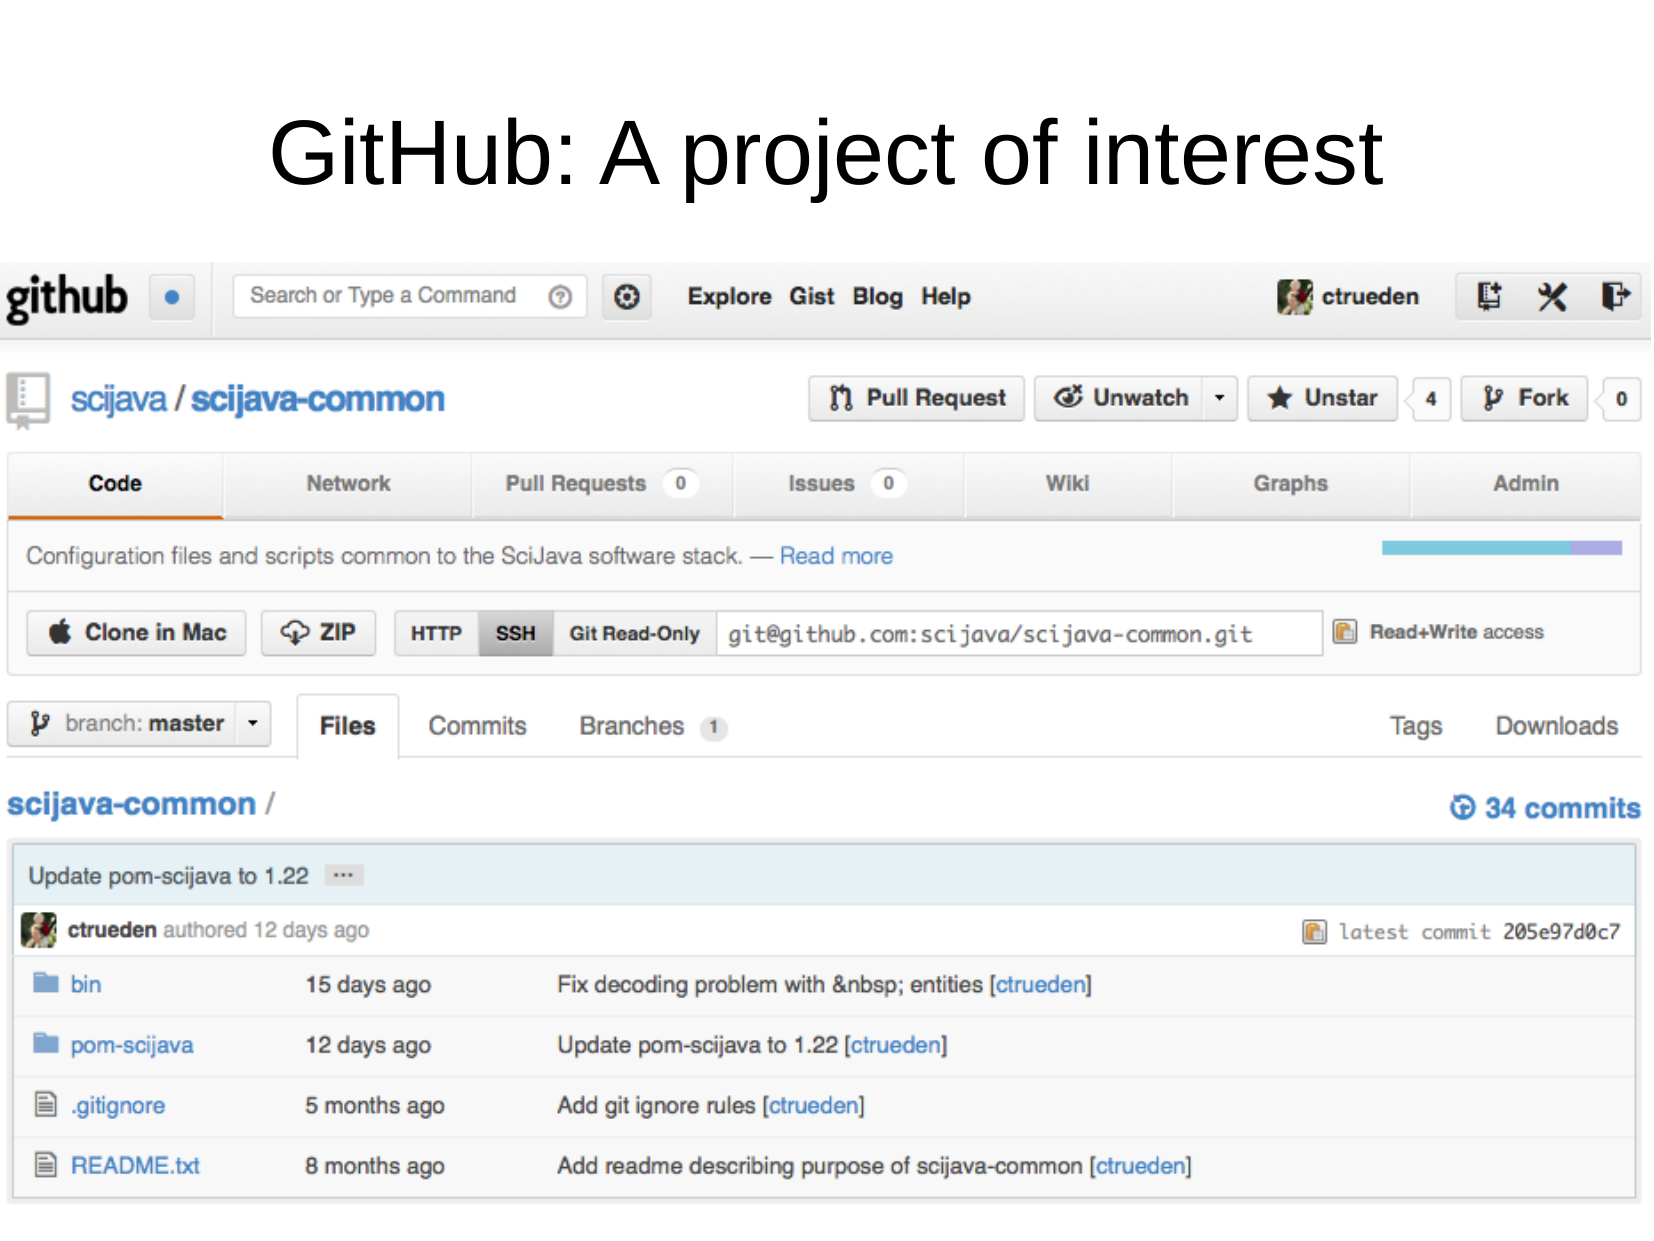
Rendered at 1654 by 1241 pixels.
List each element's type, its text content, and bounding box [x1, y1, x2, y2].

picture [0, 262, 1651, 1216]
title GitHub: A project of interest [82, 49, 1571, 257]
